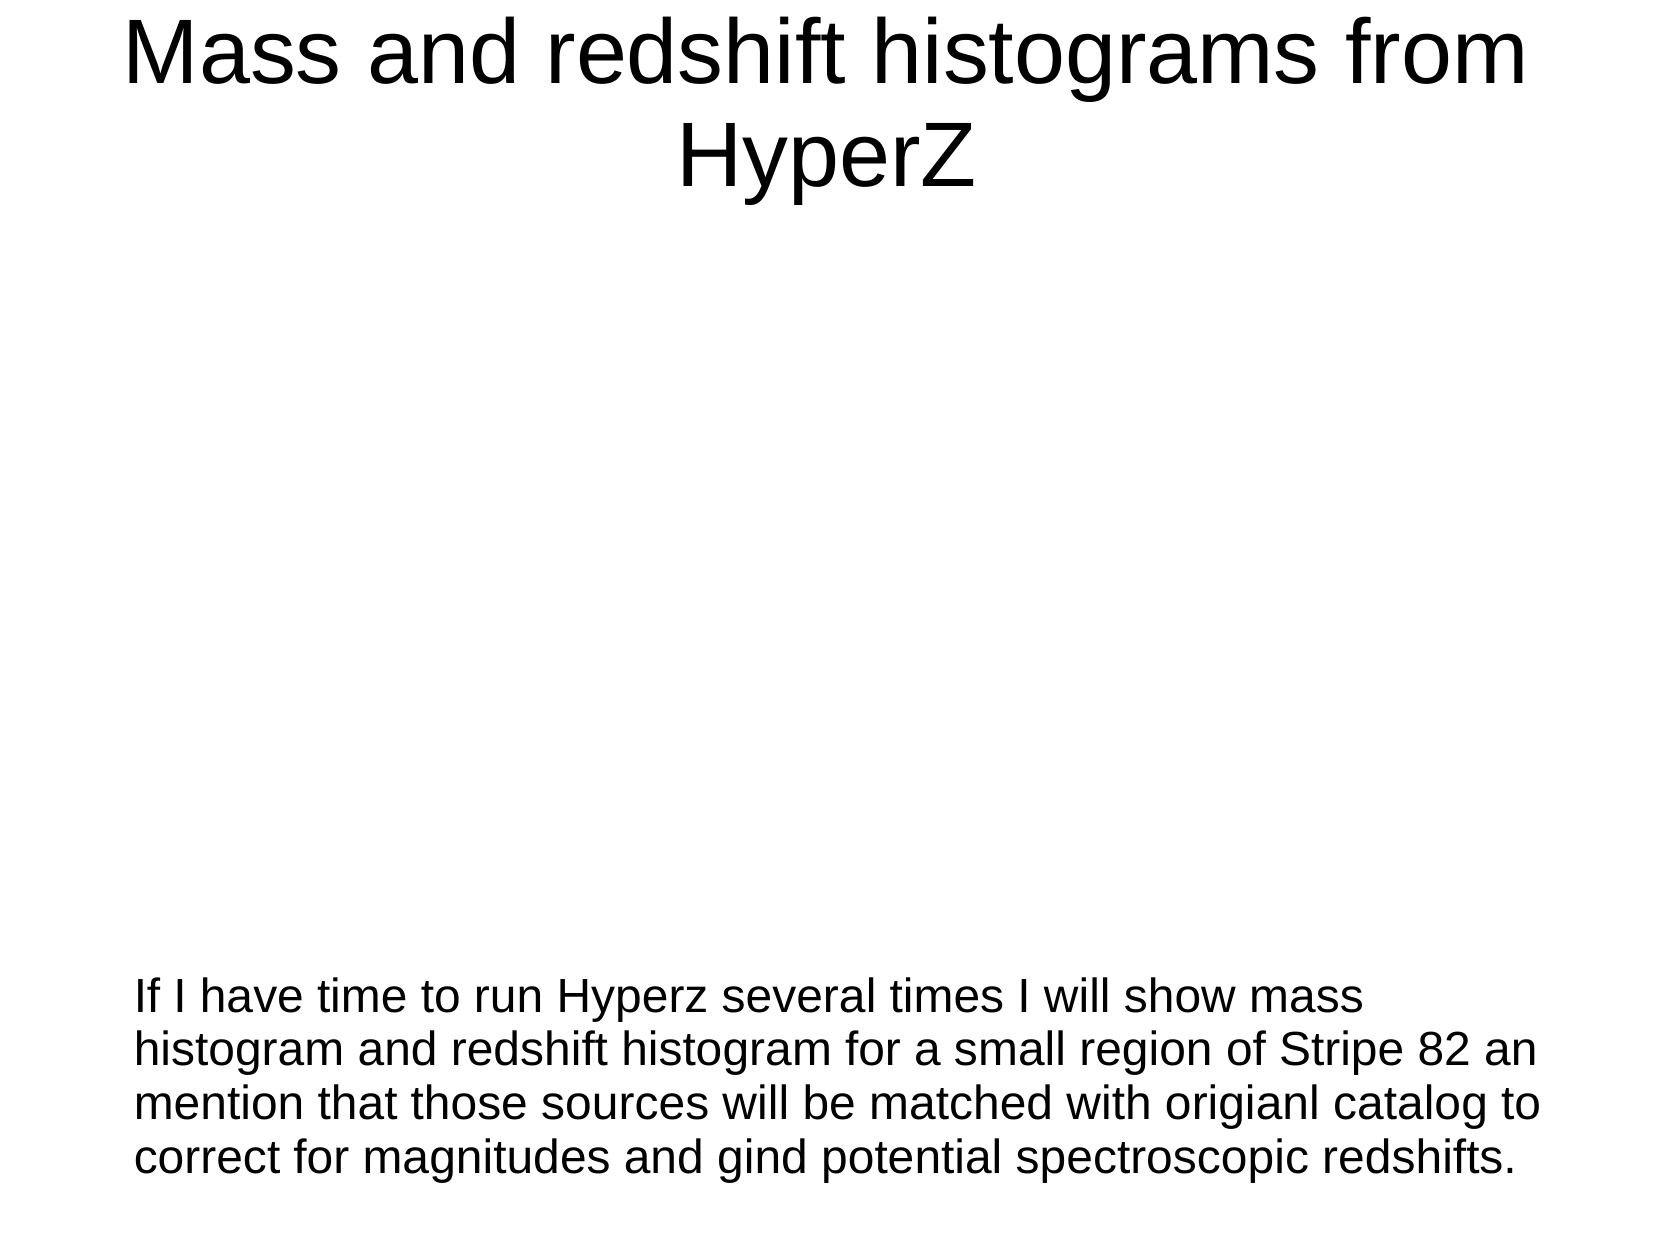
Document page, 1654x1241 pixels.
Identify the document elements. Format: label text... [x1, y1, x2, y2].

list If I have time to run Hyperz several times I will show mass histogram and redshift histogram for a small region of Stripe 82 an mention that those sources will be matched with origianl catalog to correct for magnitudes and gind potential spectroscopic redshifts. [82, 968, 1571, 1187]
title Mass and redshift histograms from HyperZ [82, 0, 1571, 208]
